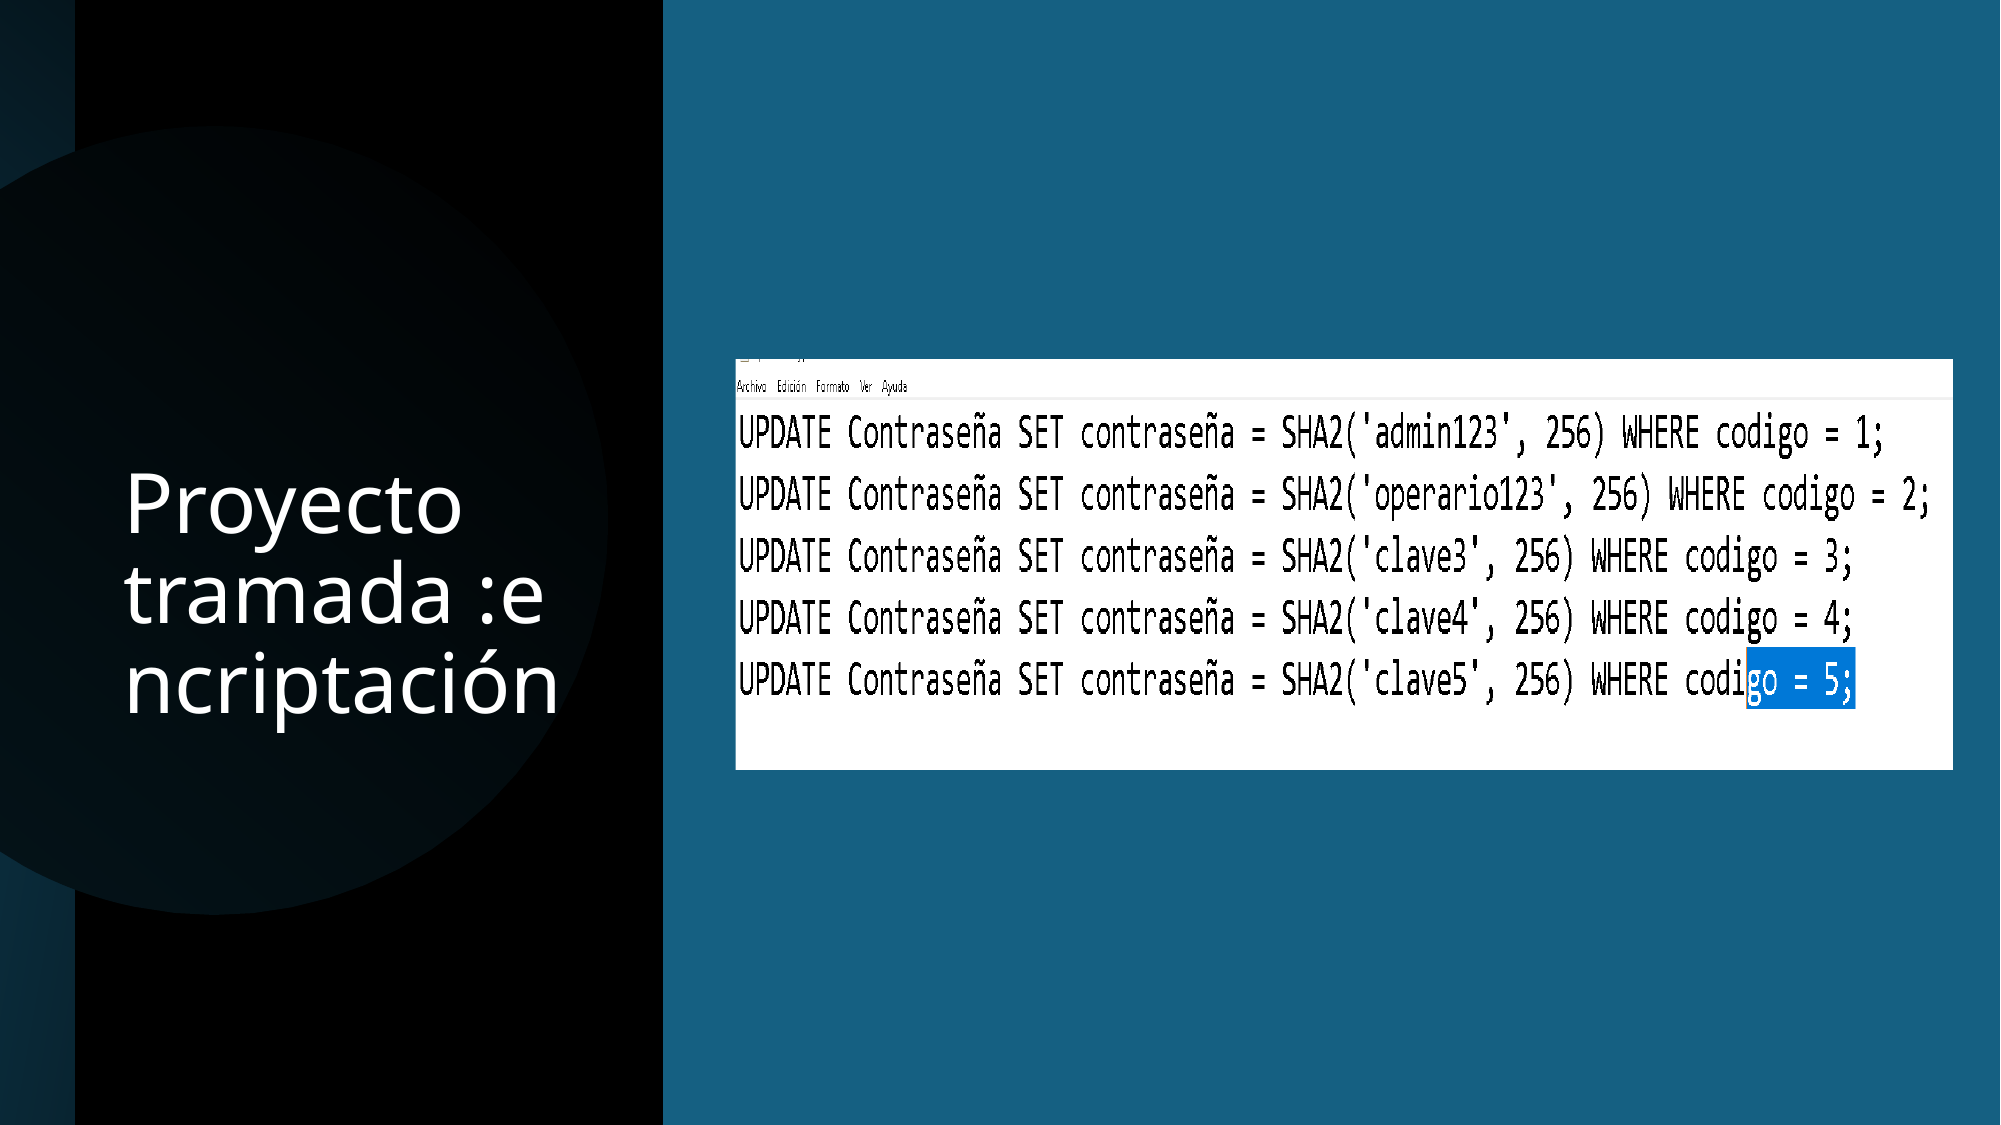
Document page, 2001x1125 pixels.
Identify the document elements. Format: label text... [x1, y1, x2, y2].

picture [735, 359, 1953, 770]
text_box [0, 0, 2000, 1125]
title Proyecto tramada :encriptación [108, 453, 581, 958]
